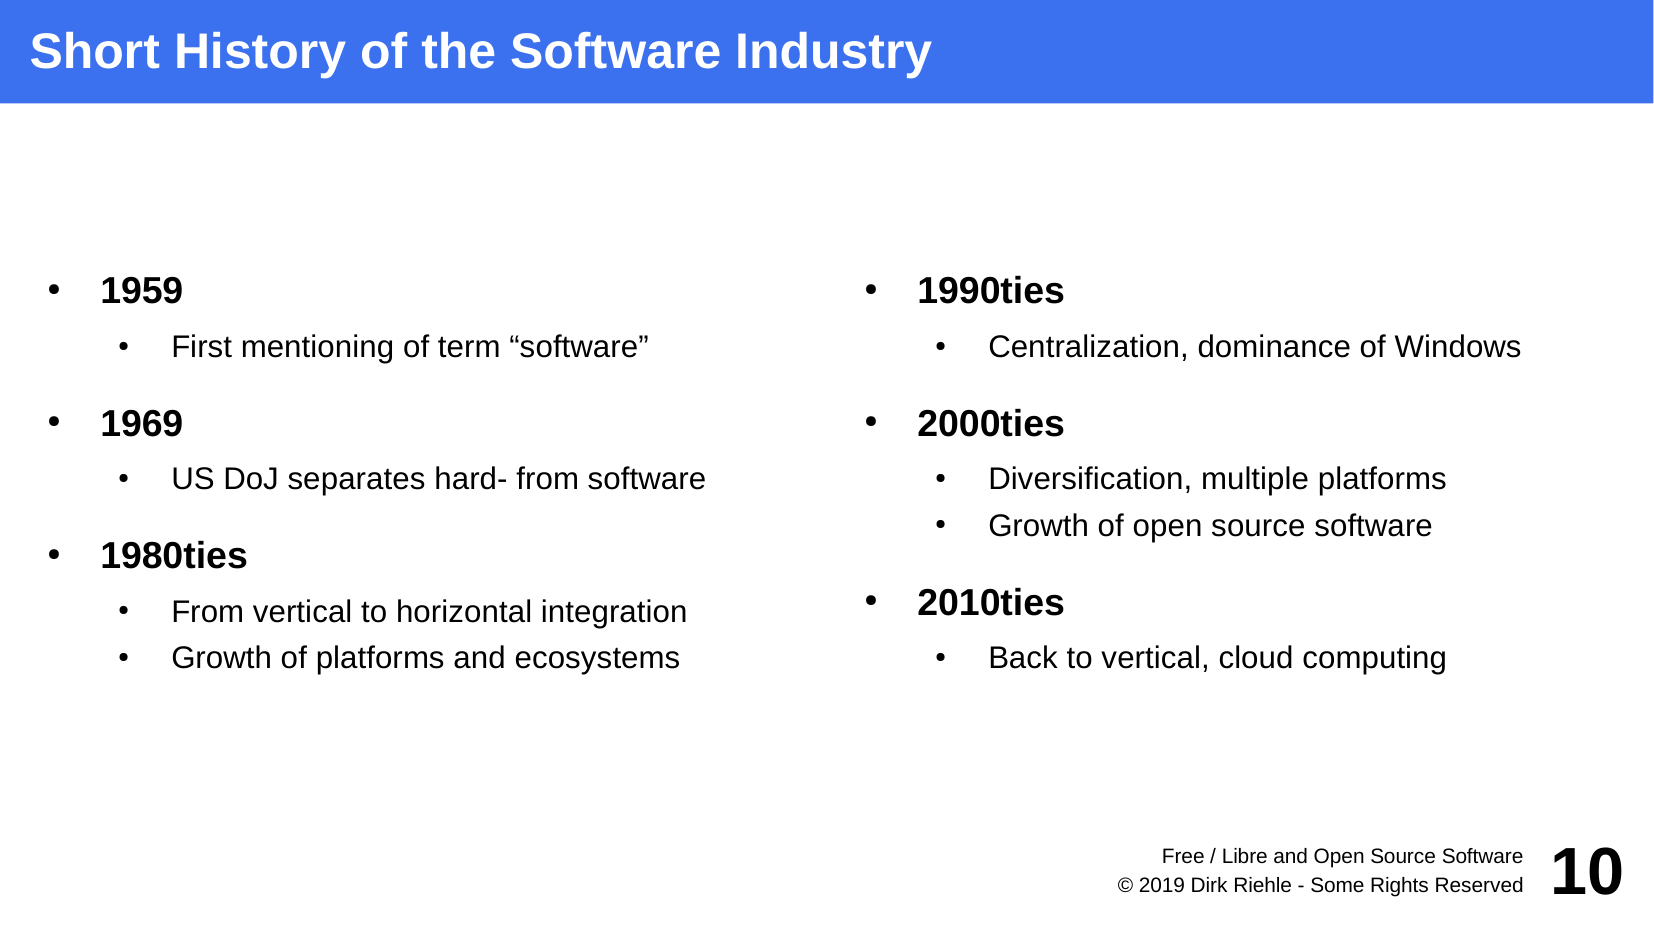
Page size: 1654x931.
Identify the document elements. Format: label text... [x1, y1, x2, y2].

title Short History of the Software Industry [0, 0, 1654, 104]
list 1990ties Centralization, dominance of Windows 2000ties Diversification, multiple platforms Growth of open source software 2010ties Back to vertical, cloud computing [846, 132, 1625, 813]
list 1959 First mentioning of term “software” 1969 US DoJ separates hard- from software 1980ties From vertical to horizontal integration Growth of platforms and ecosystems [29, 132, 808, 813]
